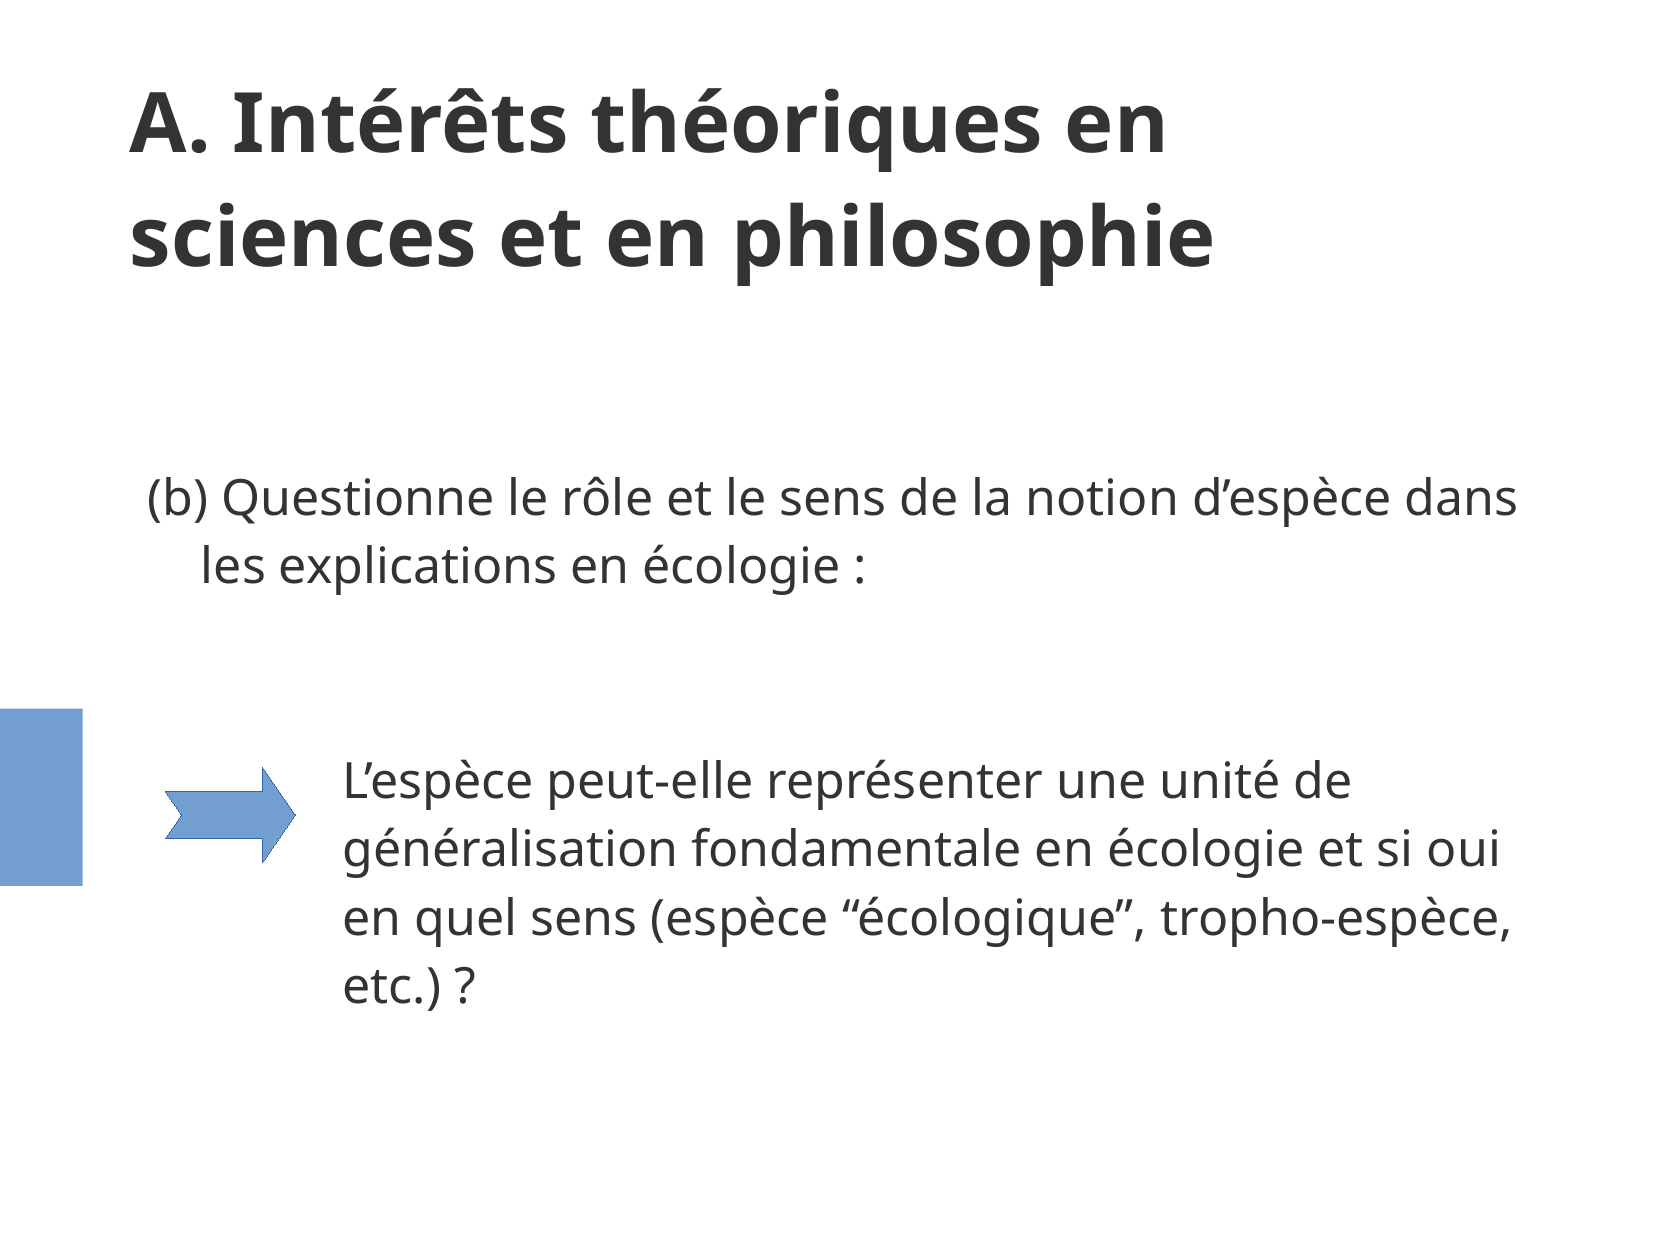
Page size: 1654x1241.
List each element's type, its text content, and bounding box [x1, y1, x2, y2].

list Questionne le rôle et le sens de la notion d’espèce dans les explications en écologie : L’espèce peut-elle représenter une unité de généralisation fondamentale en écologie et si oui en quel sens (espèce “écologique”, tropho-espèce, etc.) ? [129, 354, 1536, 1074]
text_box [165, 767, 296, 863]
title A. Intérêts théoriques en sciences et en philosophie [129, 59, 1536, 296]
